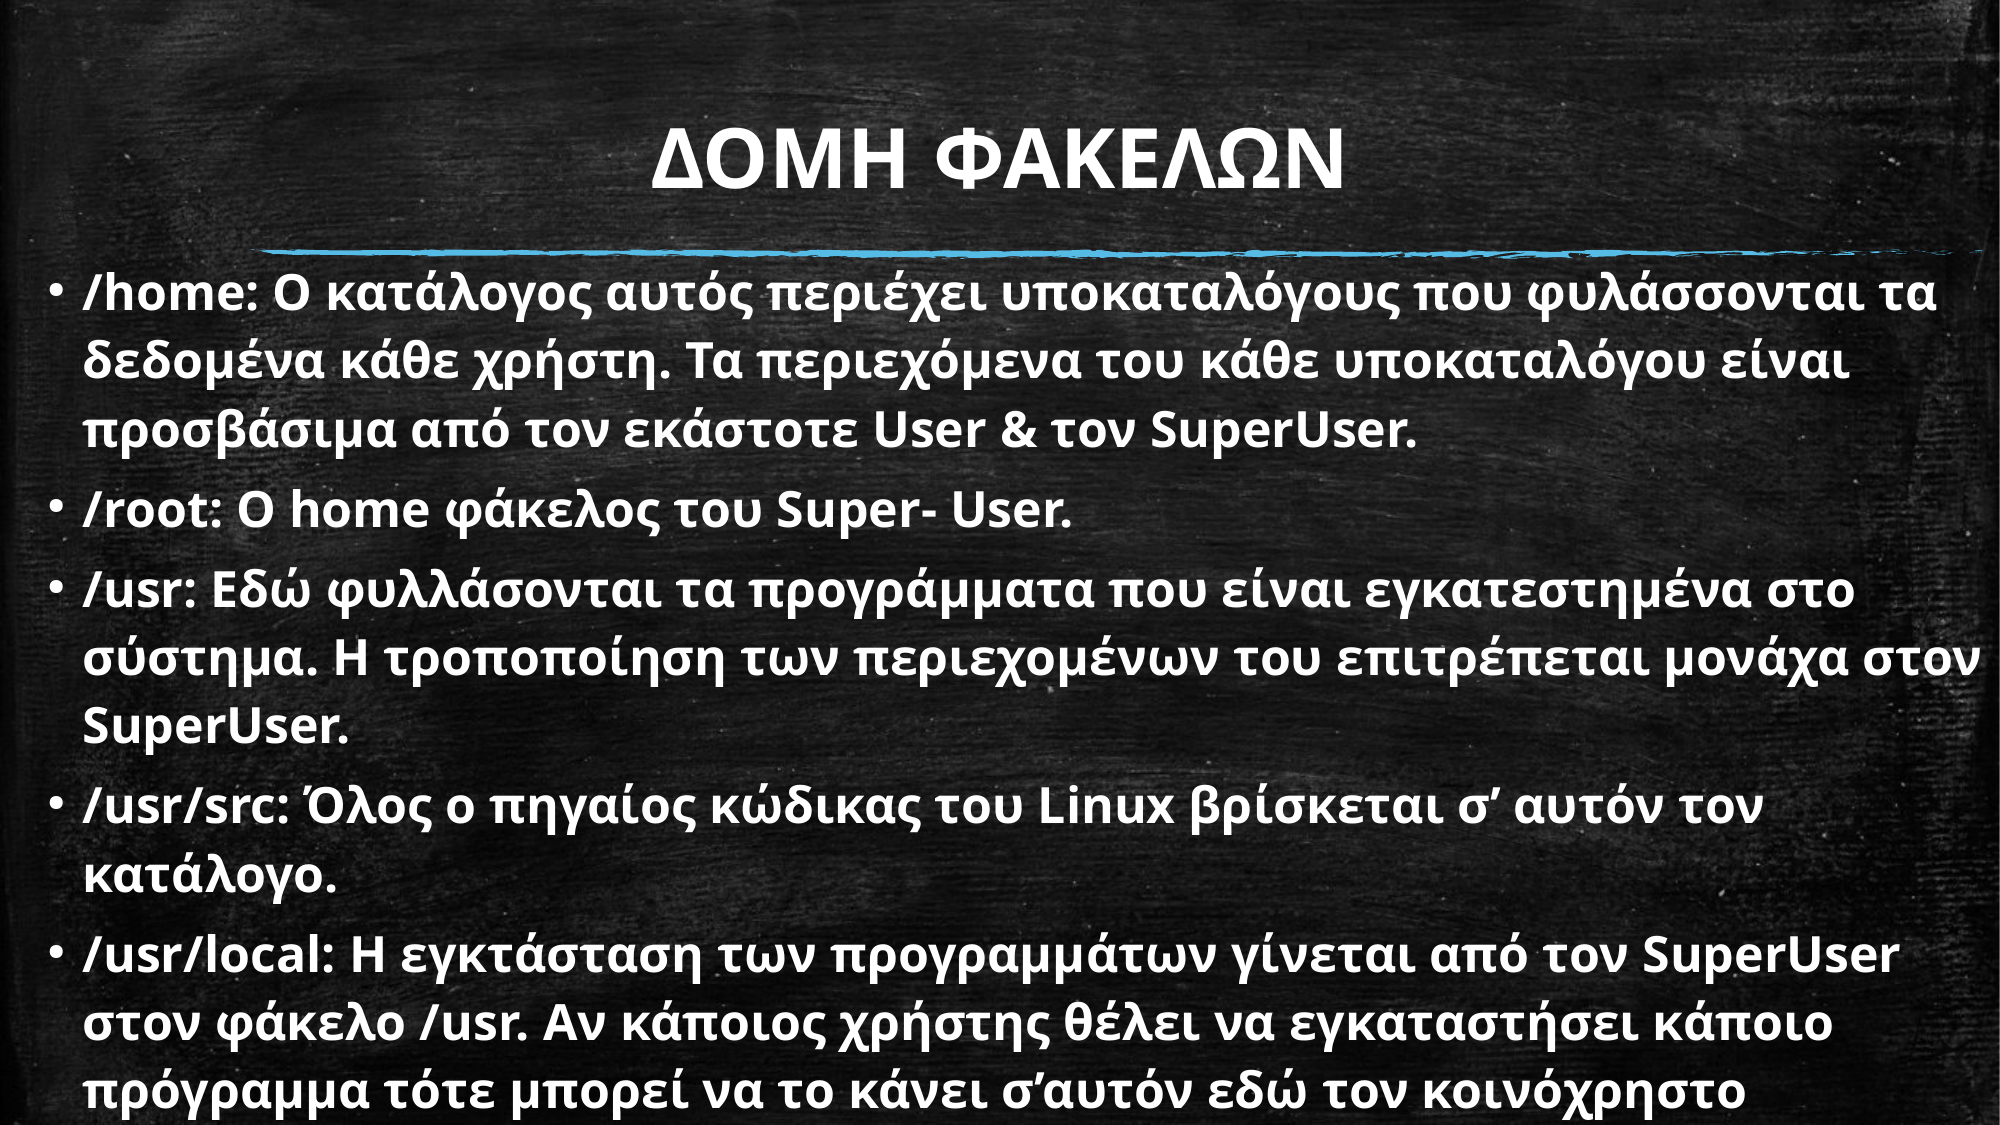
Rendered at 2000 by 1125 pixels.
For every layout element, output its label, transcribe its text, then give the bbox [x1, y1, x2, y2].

picture [0, 0, 2000, 1125]
subtitle /home: Ο κατάλογος αυτός περιέχει υποκαταλόγους που φυλάσσονται τα δεδομένα κάθε χρήστη. Τα περιεχόμενα του κάθε υποκαταλόγου είναι προσβάσιμα από τον εκάστοτε User & τον SuperUser. /root: Ο home φάκελος του Super- User. /usr: Εδώ φυλλάσονται τα προγράμματα που είναι εγκατεστημένα στο σύστημα. Η τροποποίηση των περιεχομένων του επιτρέπεται μονάχα στον SuperUser. /usr/src: Όλος ο πηγαίος κώδικας του Linux βρίσκεται σ’ αυτόν τον κατάλογο. /usr/local: Η εγκτάσταση των προγραμμάτων γίνεται από τον SuperUser στον φάκελο /usr. Αν κάποιος χρήστης θέλει να εγκαταστήσει κάποιο πρόγραμμα τότε μπορεί να το κάνει σ’αυτόν εδώ τον κοινόχρηστο υποκατάλογο του /usr. [47, 257, 1985, 1125]
title ΔΟΜΗ ΦΑΚΕΛΩΝ [249, 45, 1750, 213]
picture [1569, 253, 1588, 257]
picture [1690, 253, 1719, 257]
